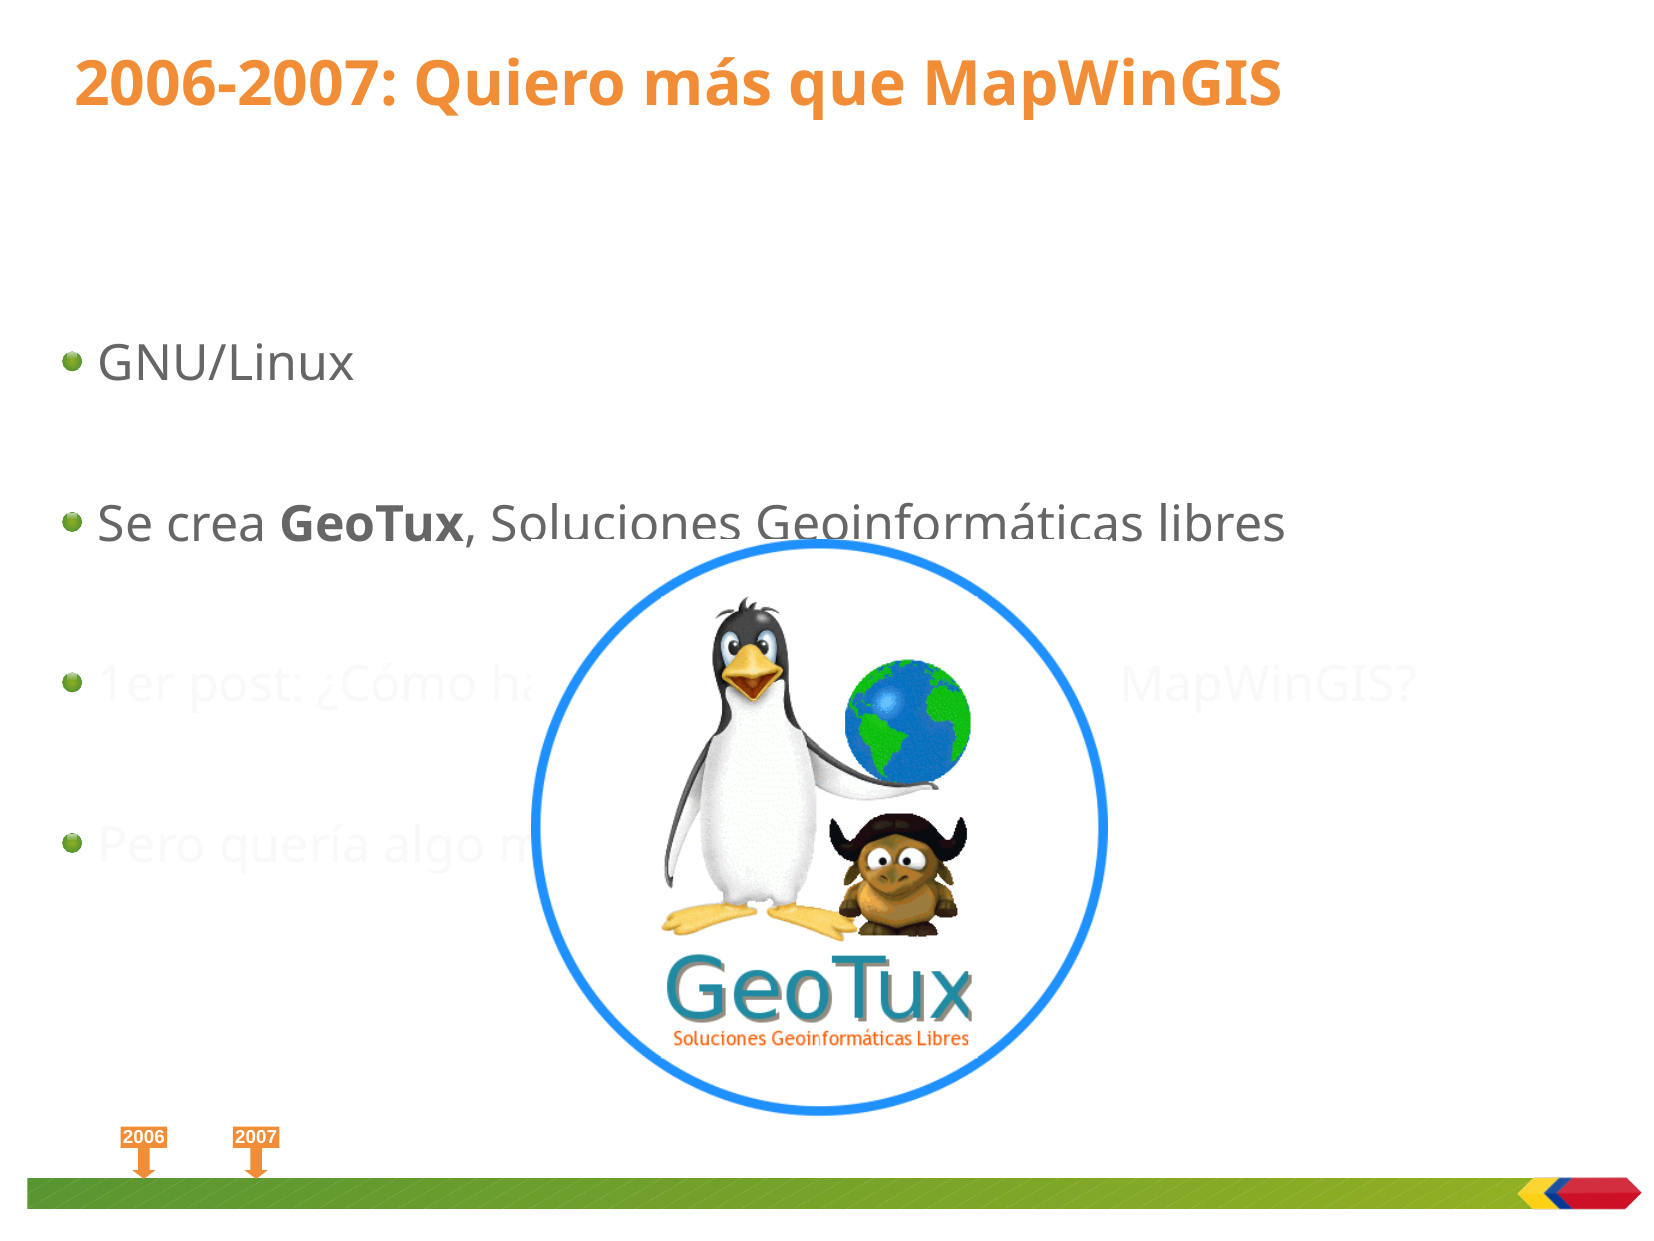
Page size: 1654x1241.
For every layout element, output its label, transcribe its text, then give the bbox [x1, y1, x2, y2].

text_box 2006 [120, 1126, 168, 1179]
text_box [27, 1178, 1532, 1209]
title 2006-2007: Quiero más que MapWinGIS [74, 45, 1610, 118]
text_box 2007 [232, 1126, 280, 1179]
picture [1517, 1131, 1642, 1241]
text_box GNU/Linux Se crea GeoTux, Soluciones Geoinformáticas libres 1er post: ¿Cómo hacer un Visor de SHP con MapWinGIS? Pero quería algo más... [46, 159, 1605, 996]
picture [531, 539, 1108, 1117]
